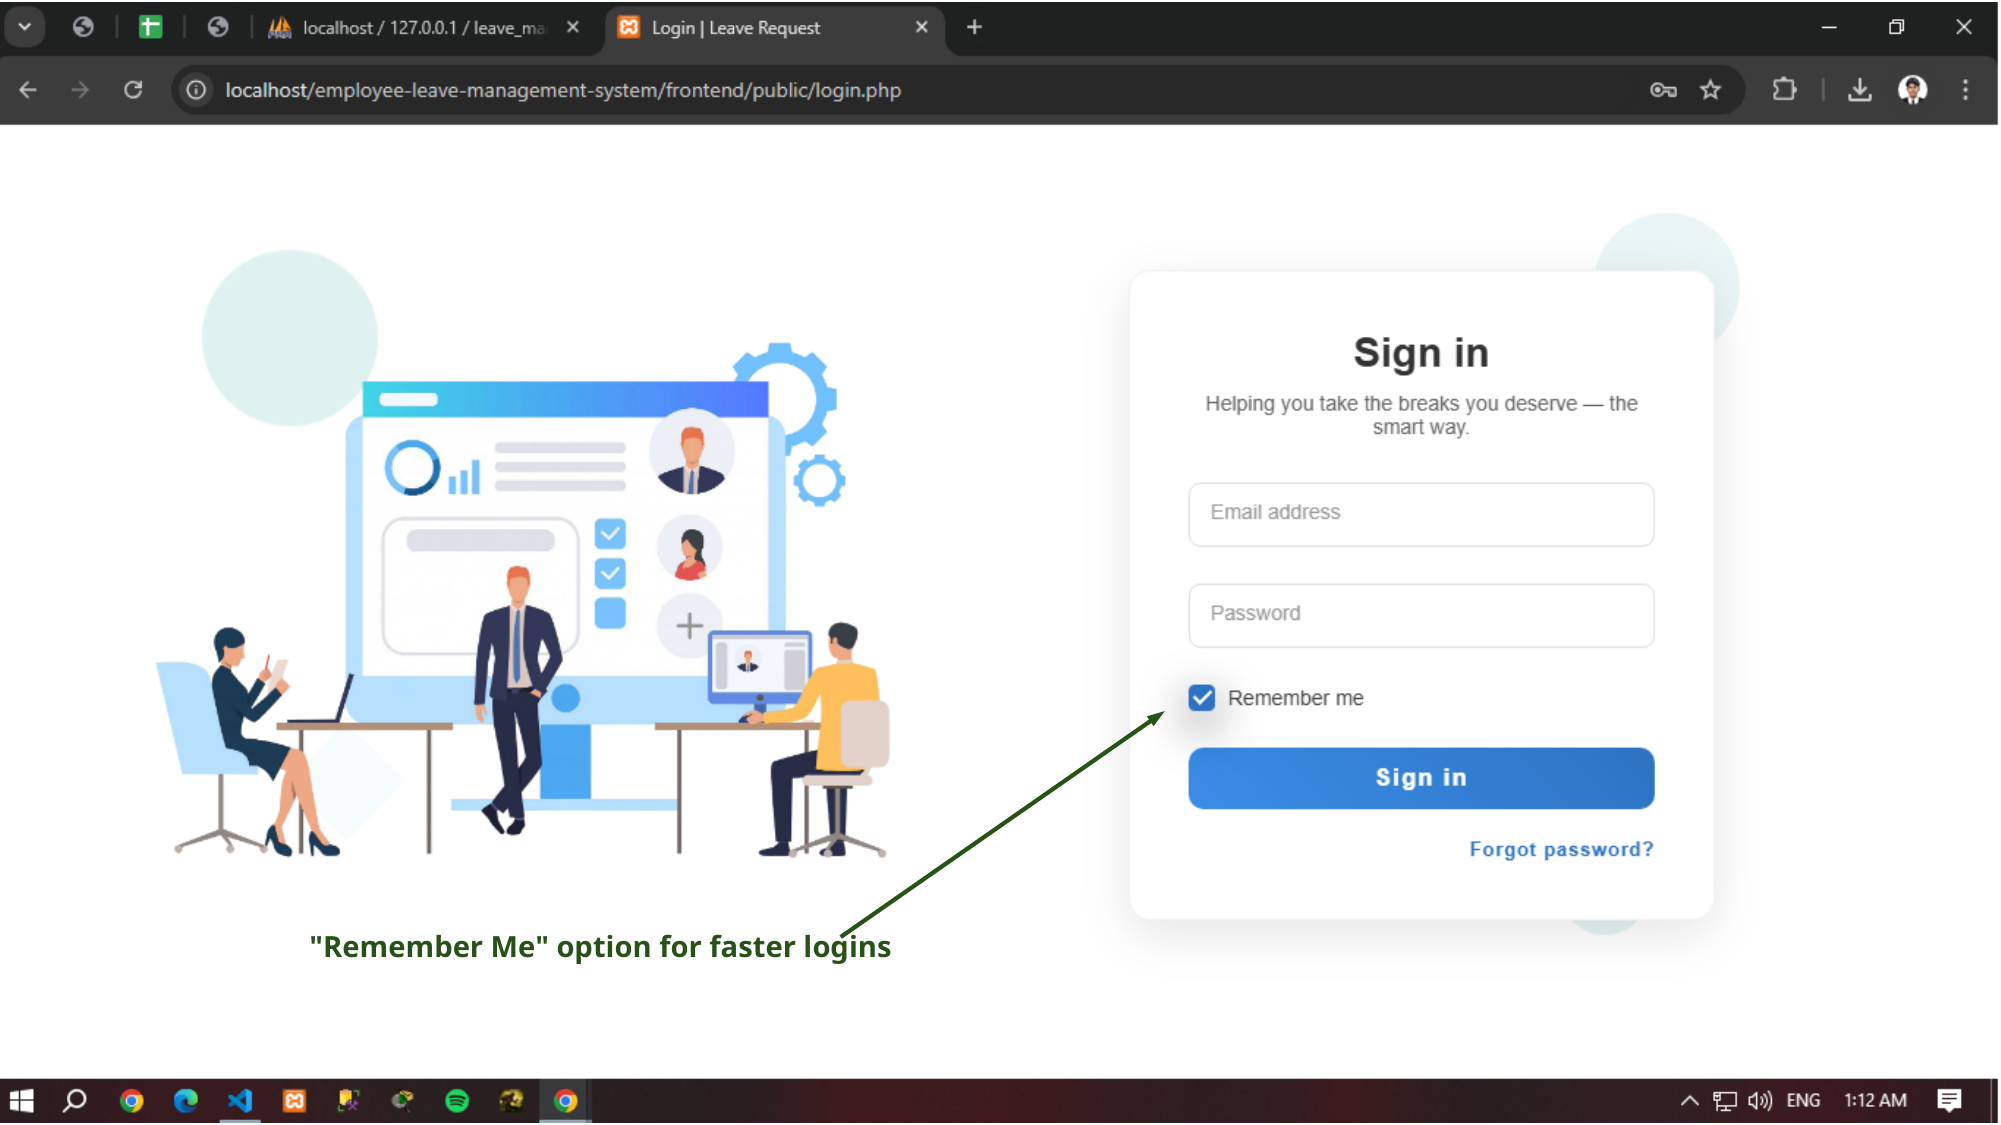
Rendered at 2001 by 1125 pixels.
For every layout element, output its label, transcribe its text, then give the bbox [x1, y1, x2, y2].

text_box "Remember Me" option for faster logins [294, 921, 1106, 1007]
picture [0, 2, 2000, 1123]
